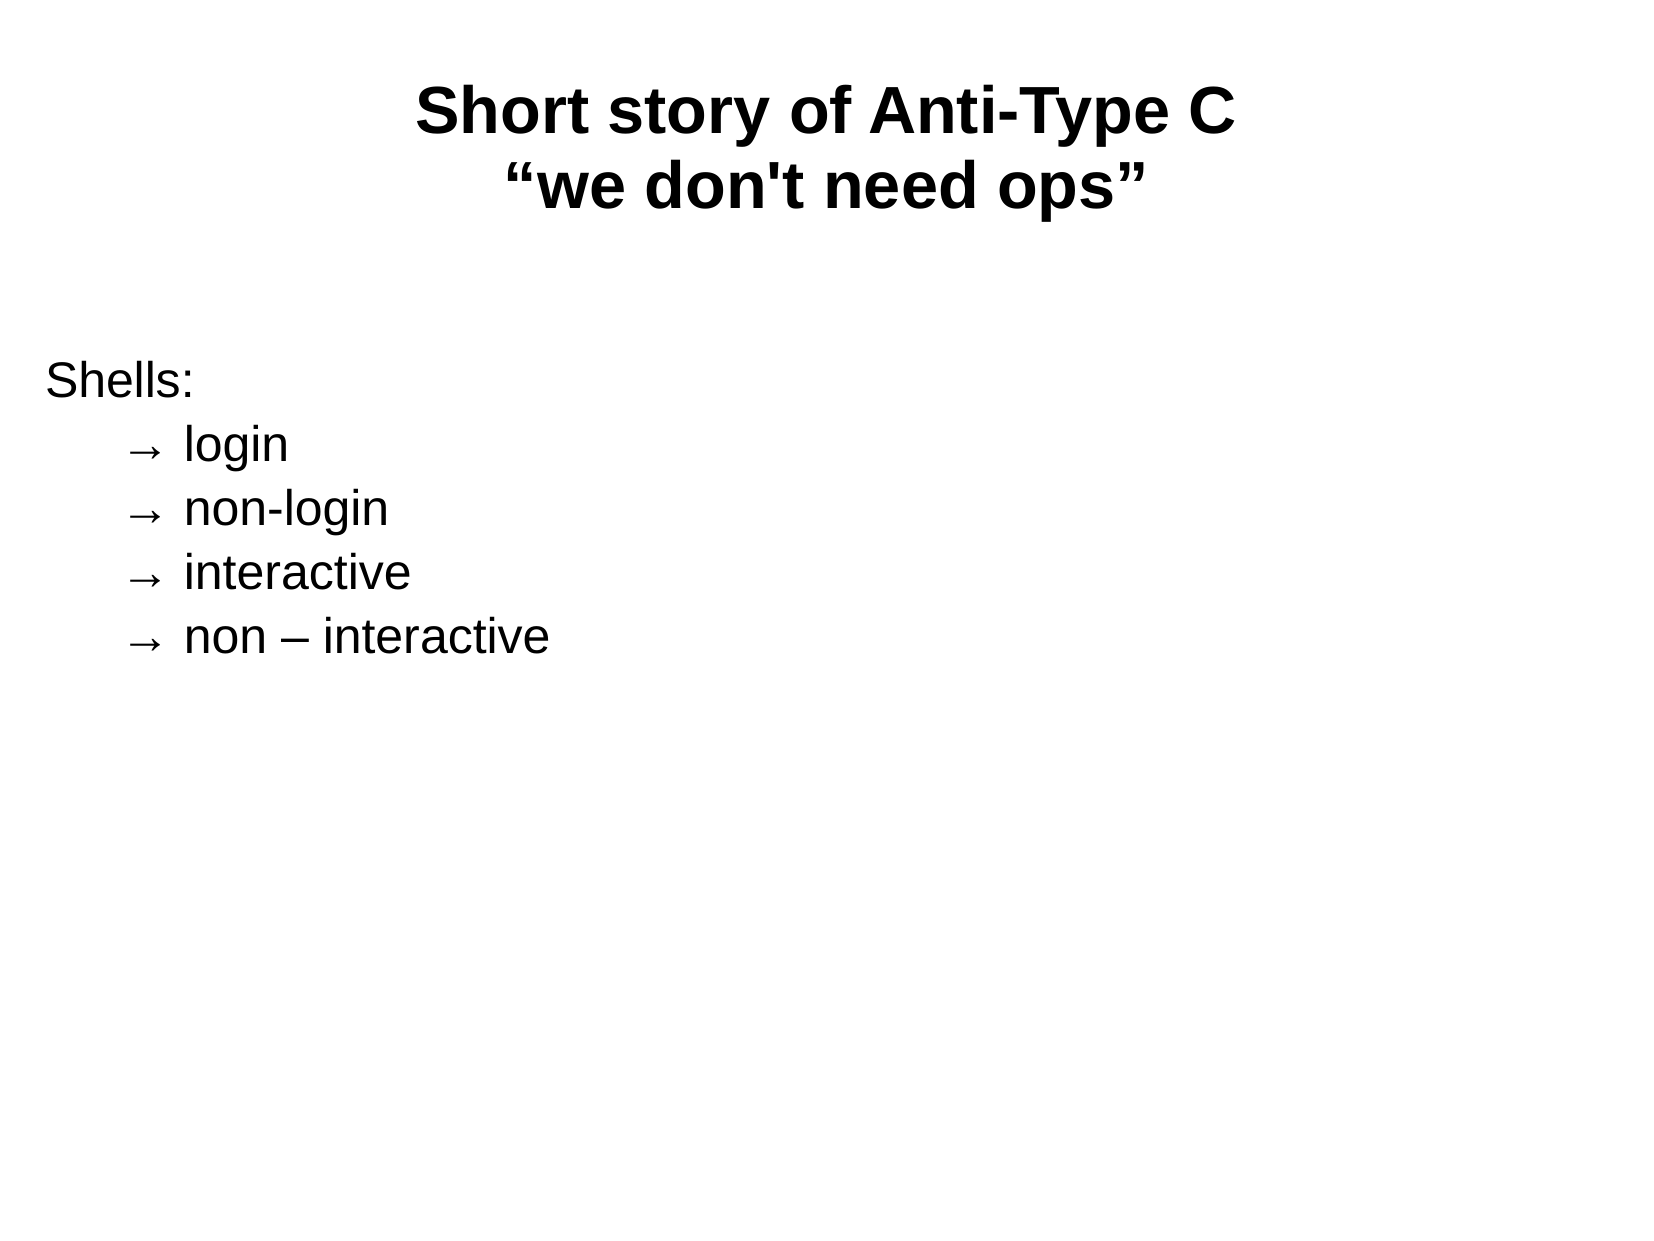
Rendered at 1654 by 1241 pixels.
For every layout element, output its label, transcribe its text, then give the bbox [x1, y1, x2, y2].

subtitle Short story of Anti-Type C “we don't need ops” [82, 0, 1571, 336]
text_box Shells: → login → non-login → interactive → non – interactive [30, 336, 1654, 856]
